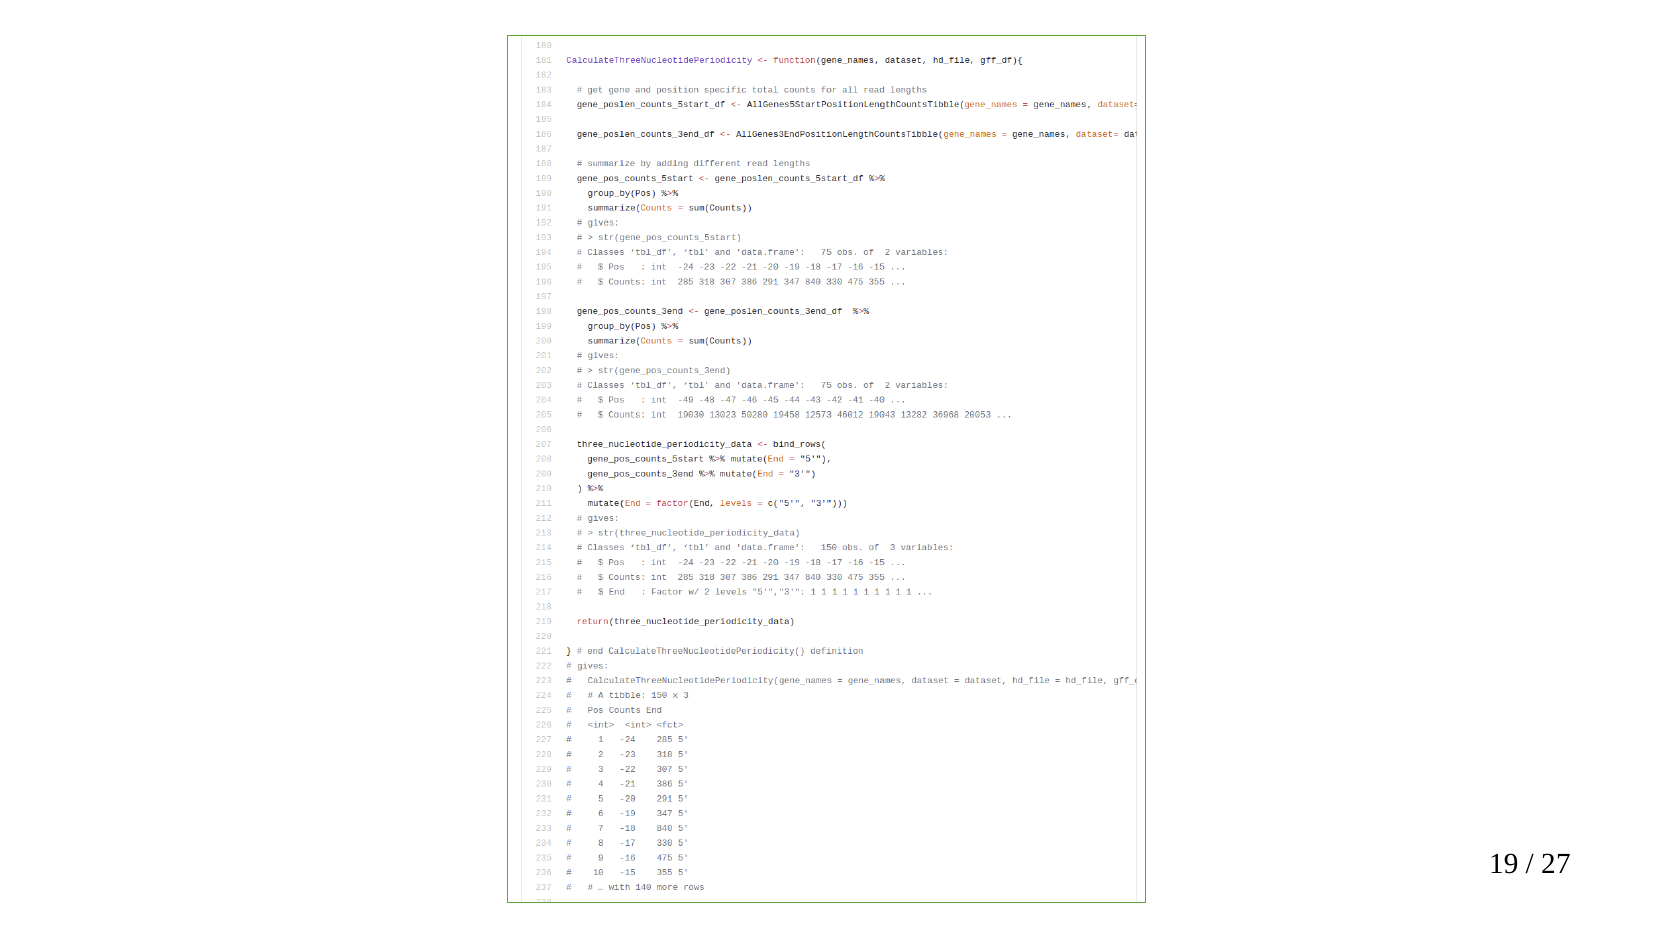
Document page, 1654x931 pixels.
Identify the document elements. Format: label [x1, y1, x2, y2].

picture [507, 35, 1146, 903]
